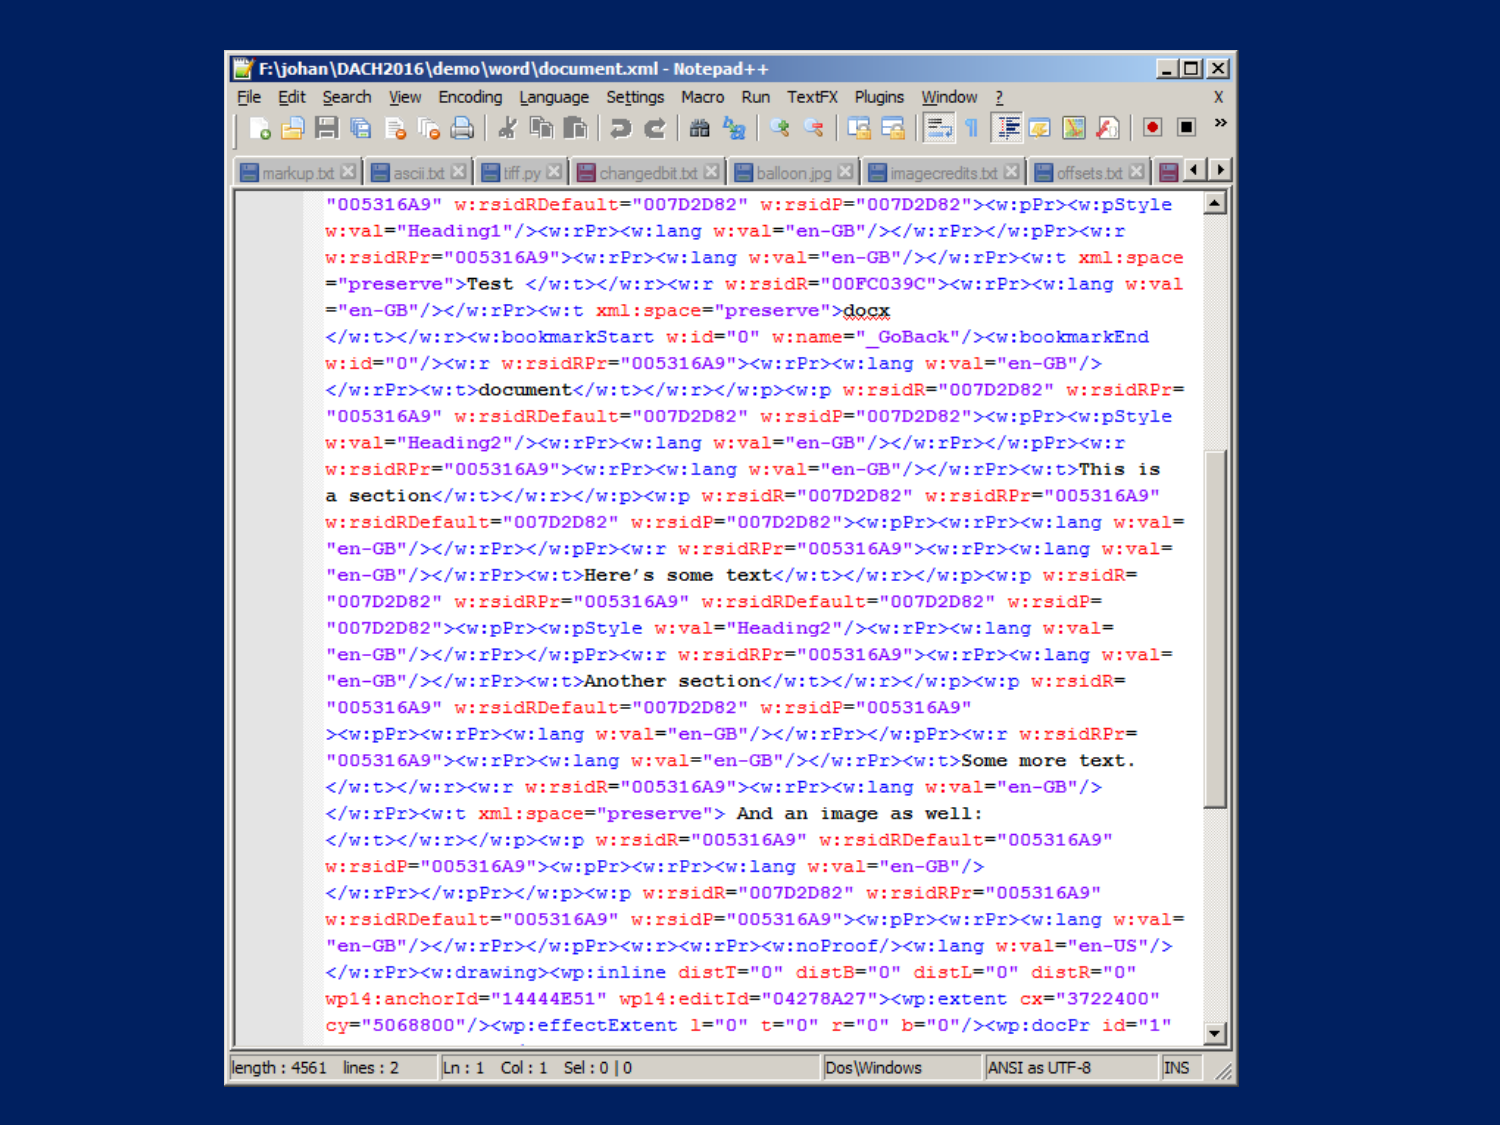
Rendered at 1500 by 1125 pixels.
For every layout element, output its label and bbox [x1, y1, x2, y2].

picture [224, 50, 1239, 1087]
